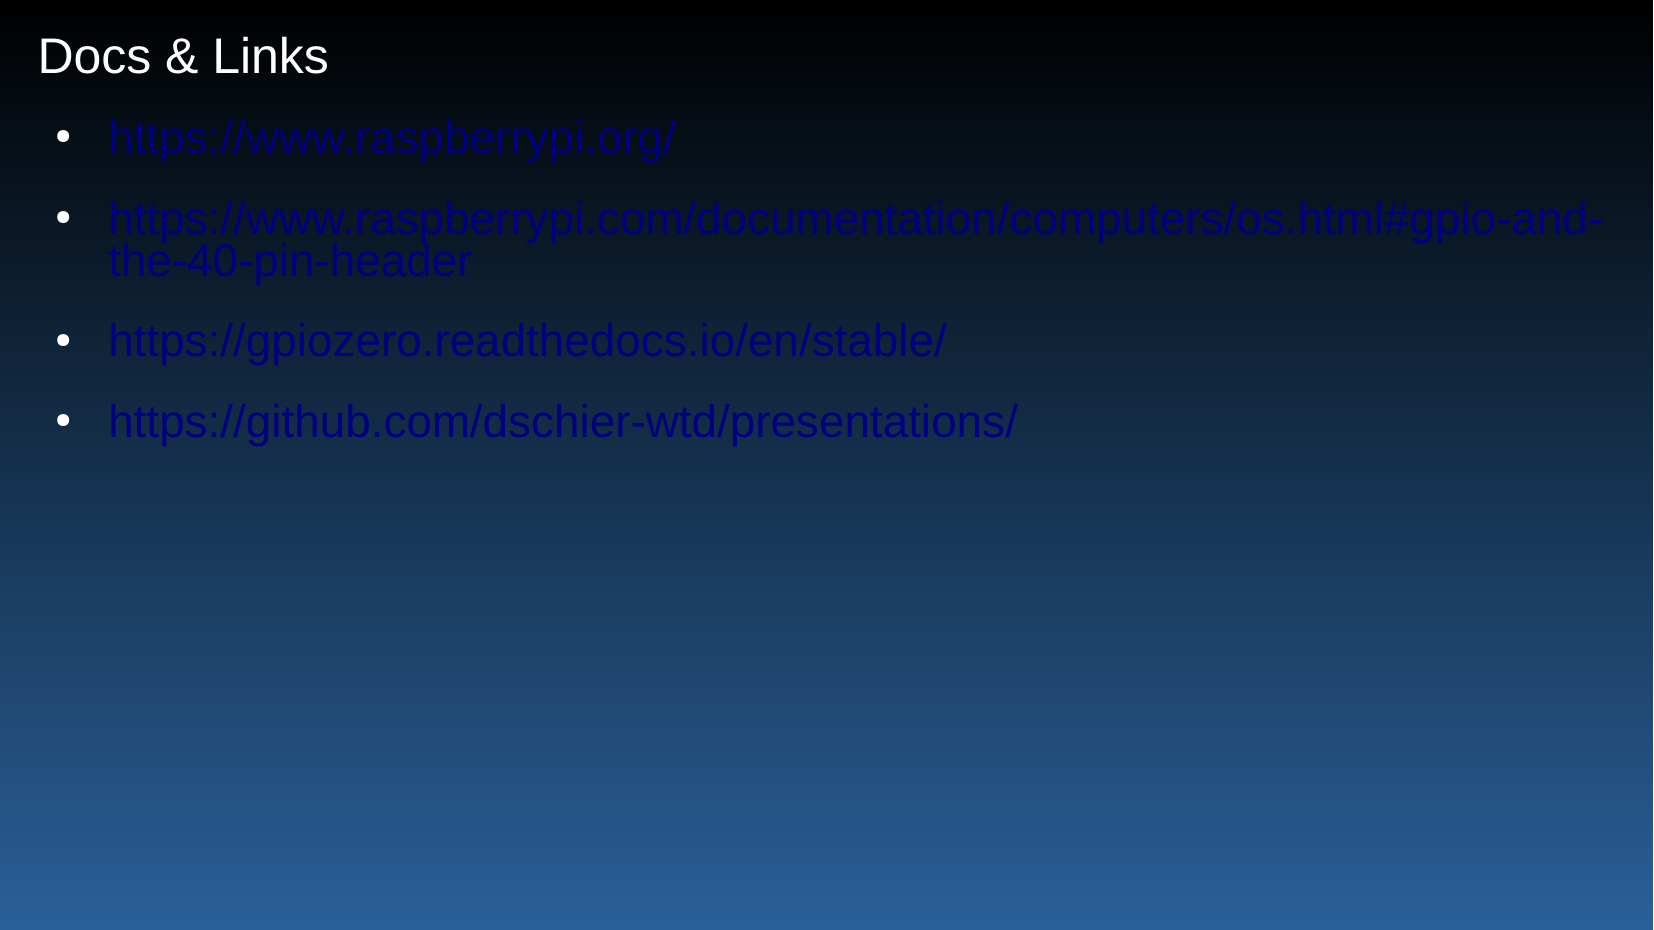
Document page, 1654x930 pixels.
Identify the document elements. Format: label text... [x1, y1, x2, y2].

list https://www.raspberrypi.org/ https://www.raspberrypi.com/documentation/computers/os.html#gpio-and-the-40-pin-header https://gpiozero.readthedocs.io/en/stable/ https://github.com/dschier-wtd/presentations/ [37, 112, 1612, 825]
title Docs & Links [37, 28, 1612, 84]
